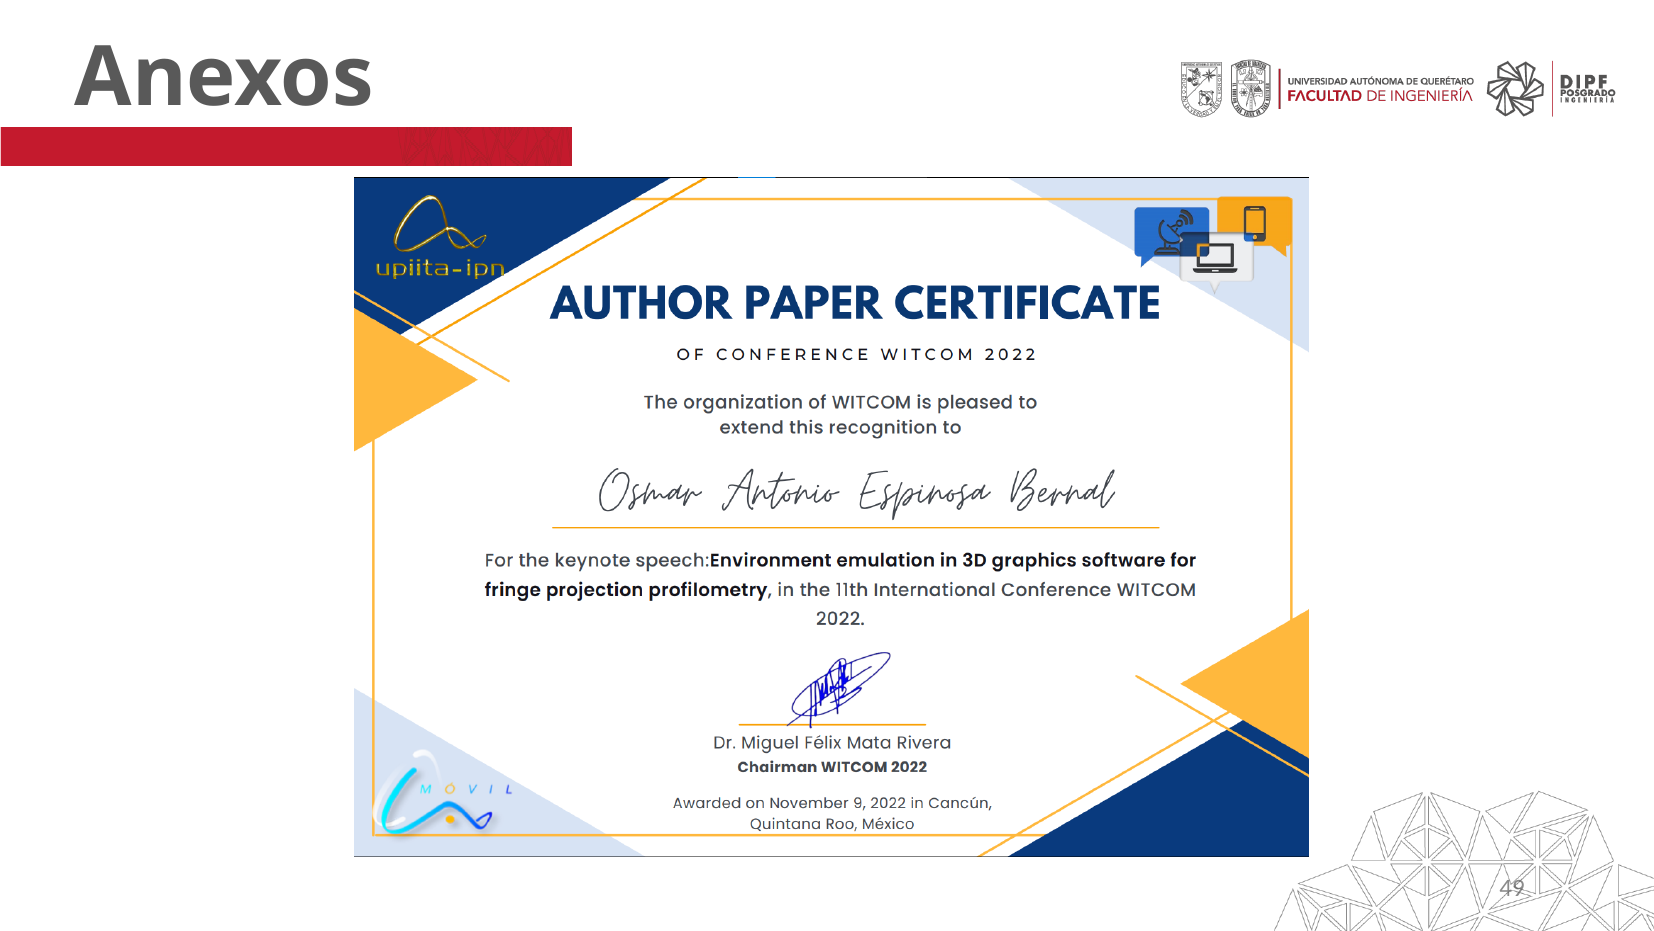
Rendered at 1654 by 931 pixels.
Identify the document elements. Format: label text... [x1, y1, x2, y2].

text_box Anexos [54, 11, 572, 127]
picture [1176, 54, 1620, 133]
picture [354, 177, 1654, 931]
picture [0, 127, 572, 166]
